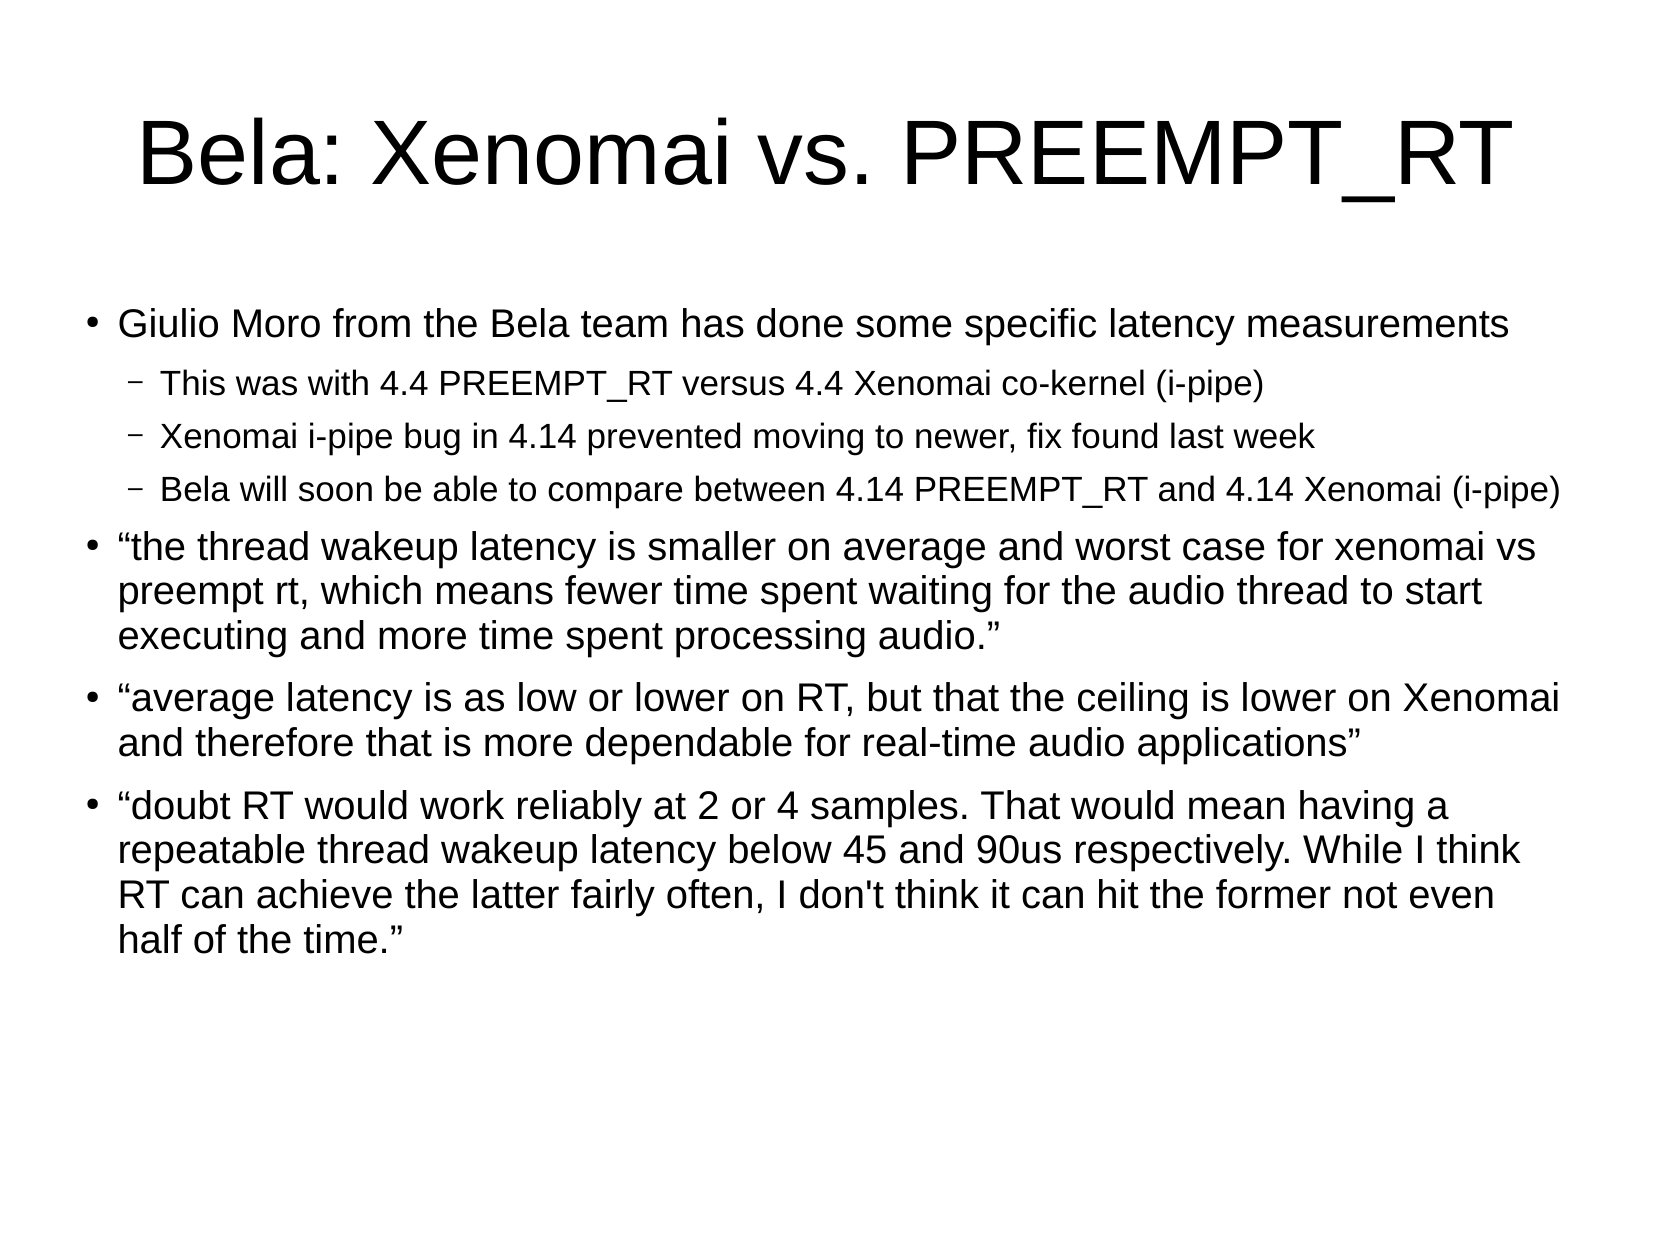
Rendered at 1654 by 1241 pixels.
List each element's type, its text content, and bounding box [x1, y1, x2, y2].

title Bela: Xenomai vs. PREEMPT_RT [82, 49, 1571, 257]
list Giulio Moro from the Bela team has done some specific latency measurements This was with 4.4 PREEMPT_RT versus 4.4 Xenomai co-kernel (i-pipe) Xenomai i-pipe bug in 4.14 prevented moving to newer, fix found last week Bela will soon be able to compare between 4.14 PREEMPT_RT and 4.14 Xenomai (i-pipe) “the thread wakeup latency is smaller on average and worst case for xenomai vs preempt rt, which means fewer time spent waiting for the audio thread to start executing and more time spent processing audio.” “average latency is as low or lower on RT, but that the ceiling is lower on Xenomai and therefore that is more dependable for real-time audio applications” “doubt RT would work reliably at 2 or 4 samples. That would mean having a repeatable thread wakeup latency below 45 and 90us respectively. While I think RT can achieve the latter fairly often, I don't think it can hit the former not even half of the time.” [75, 300, 1564, 1021]
